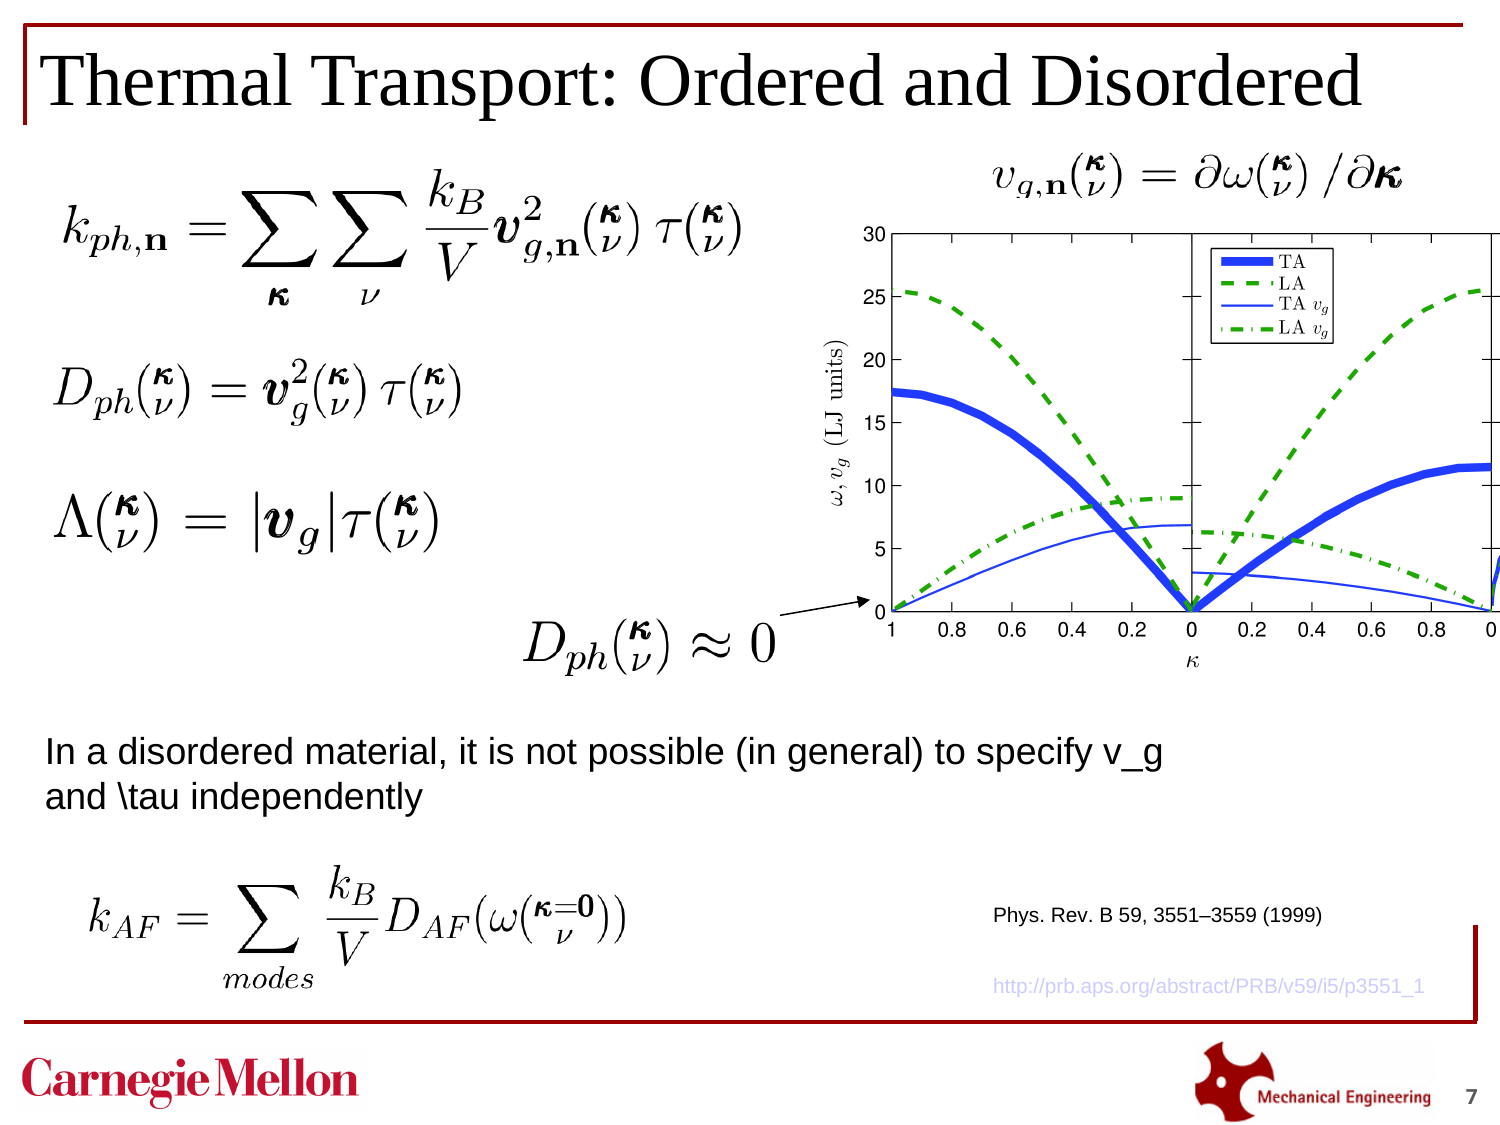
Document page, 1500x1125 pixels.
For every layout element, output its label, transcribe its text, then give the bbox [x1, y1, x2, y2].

picture [16, 1050, 366, 1110]
title Thermal Transport: Ordered and Disordered [24, 22, 1463, 128]
picture [1192, 1034, 1438, 1125]
picture [51, 342, 472, 433]
picture [53, 149, 751, 316]
picture [802, 123, 1500, 701]
text_box In a disordered material, it is not possible (in general) to specify v_g and \tau independently [29, 720, 1246, 826]
picture [40, 469, 454, 568]
picture [516, 598, 778, 685]
text_box Phys. Rev. B 59, 3551–3559 (1999) http://prb.aps.org/abstract/PRB/v59/i5/p3551_1 [978, 894, 1441, 1005]
picture [82, 840, 630, 1006]
